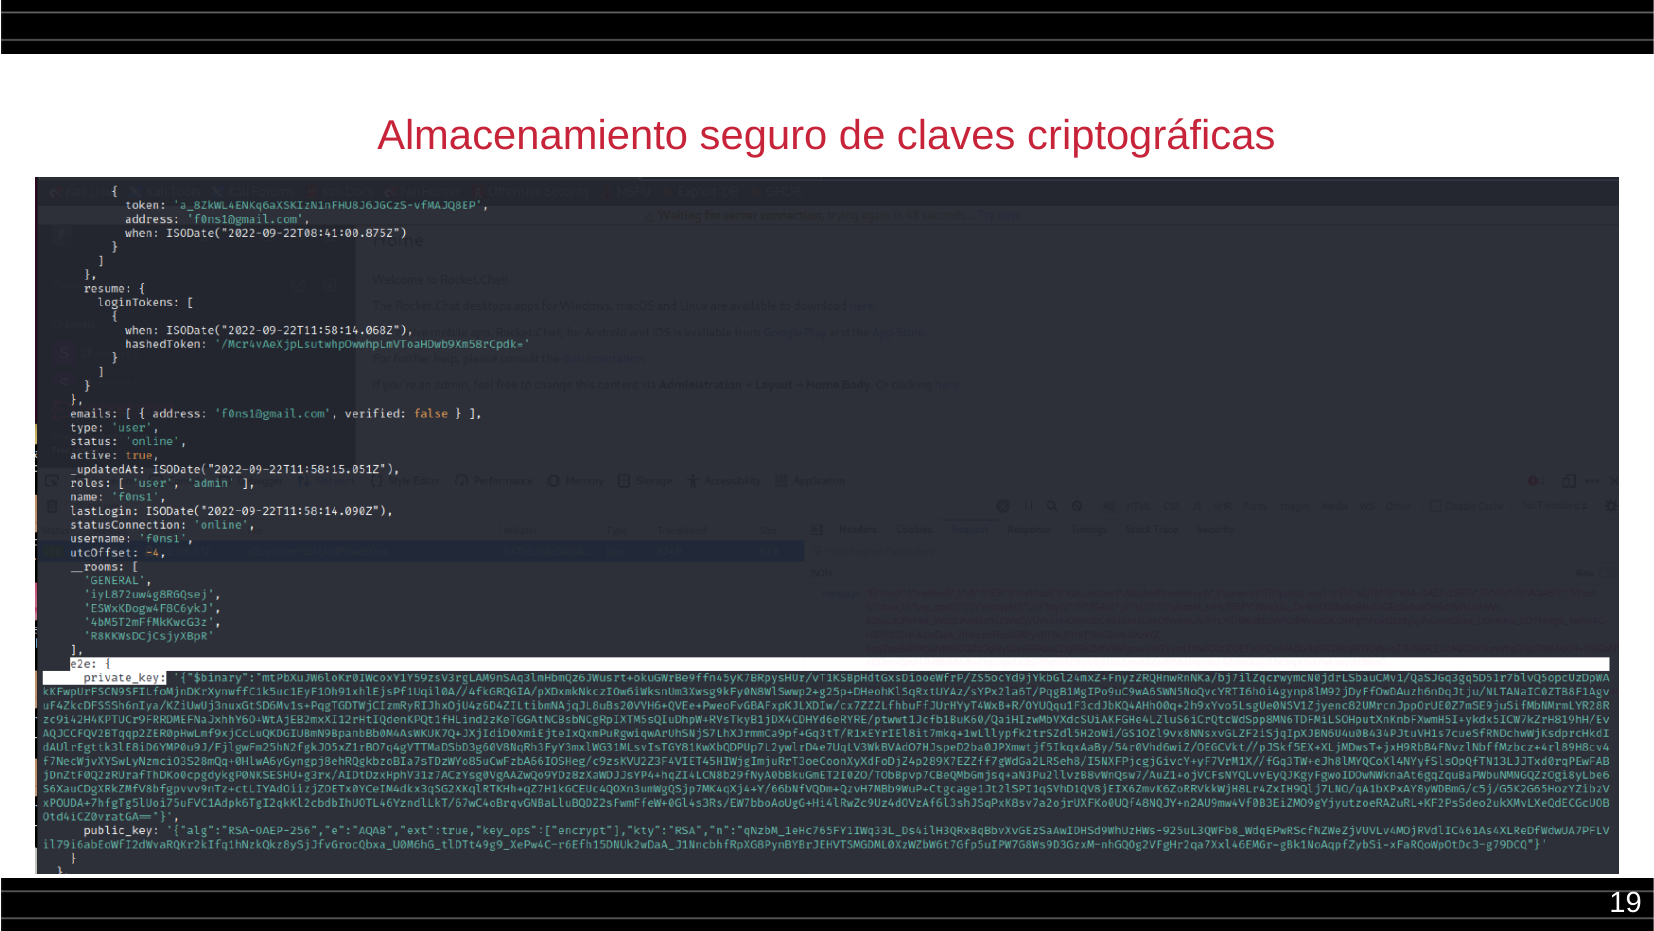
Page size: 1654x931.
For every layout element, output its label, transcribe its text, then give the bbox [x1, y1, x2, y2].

picture [1, 0, 1654, 54]
picture [35, 177, 1619, 875]
title Almacenamiento seguro de claves criptográficas [82, 92, 1571, 177]
picture [1, 878, 1654, 931]
